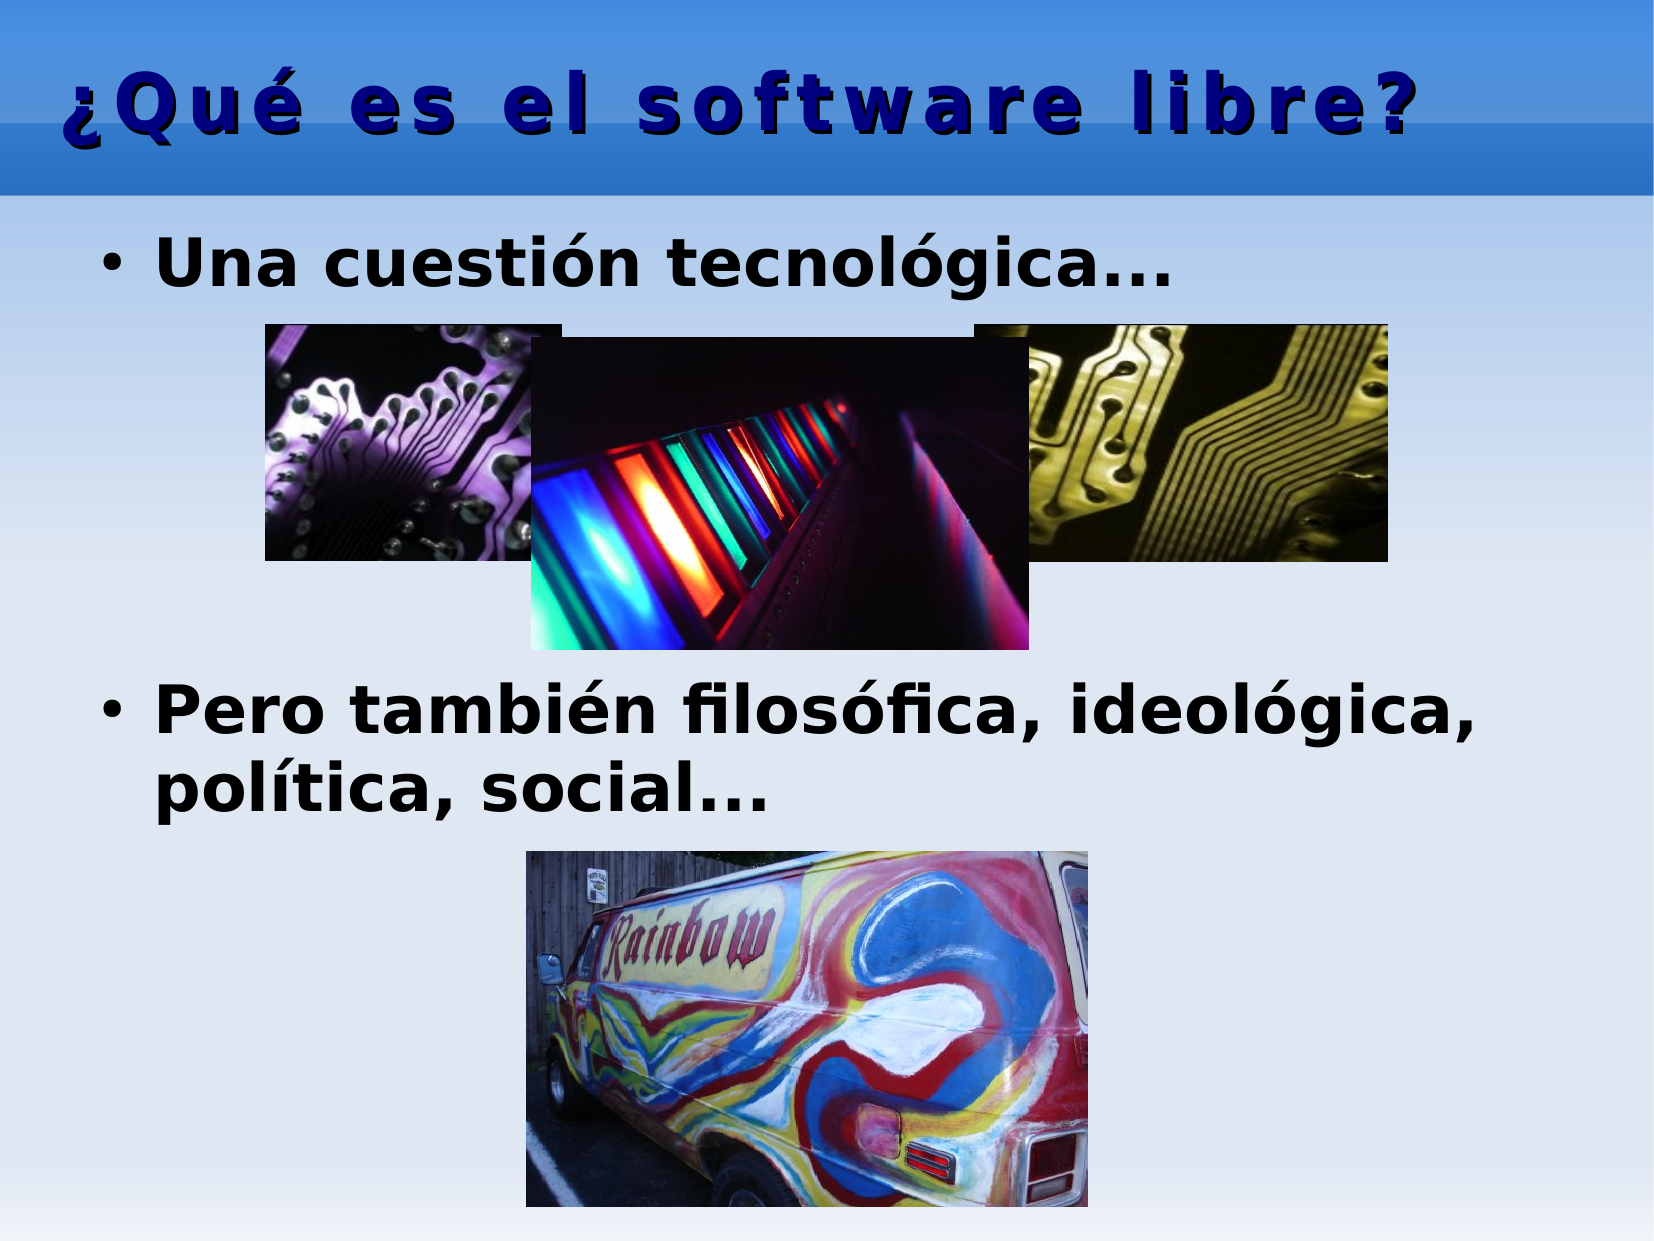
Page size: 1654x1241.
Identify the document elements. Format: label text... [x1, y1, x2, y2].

list Una cuestión tecnológica... Pero también filosófica, ideológica, política, social... [82, 224, 1625, 1097]
picture [0, 0, 1654, 1241]
title ¿Qué es el software libre? [59, 29, 1654, 178]
